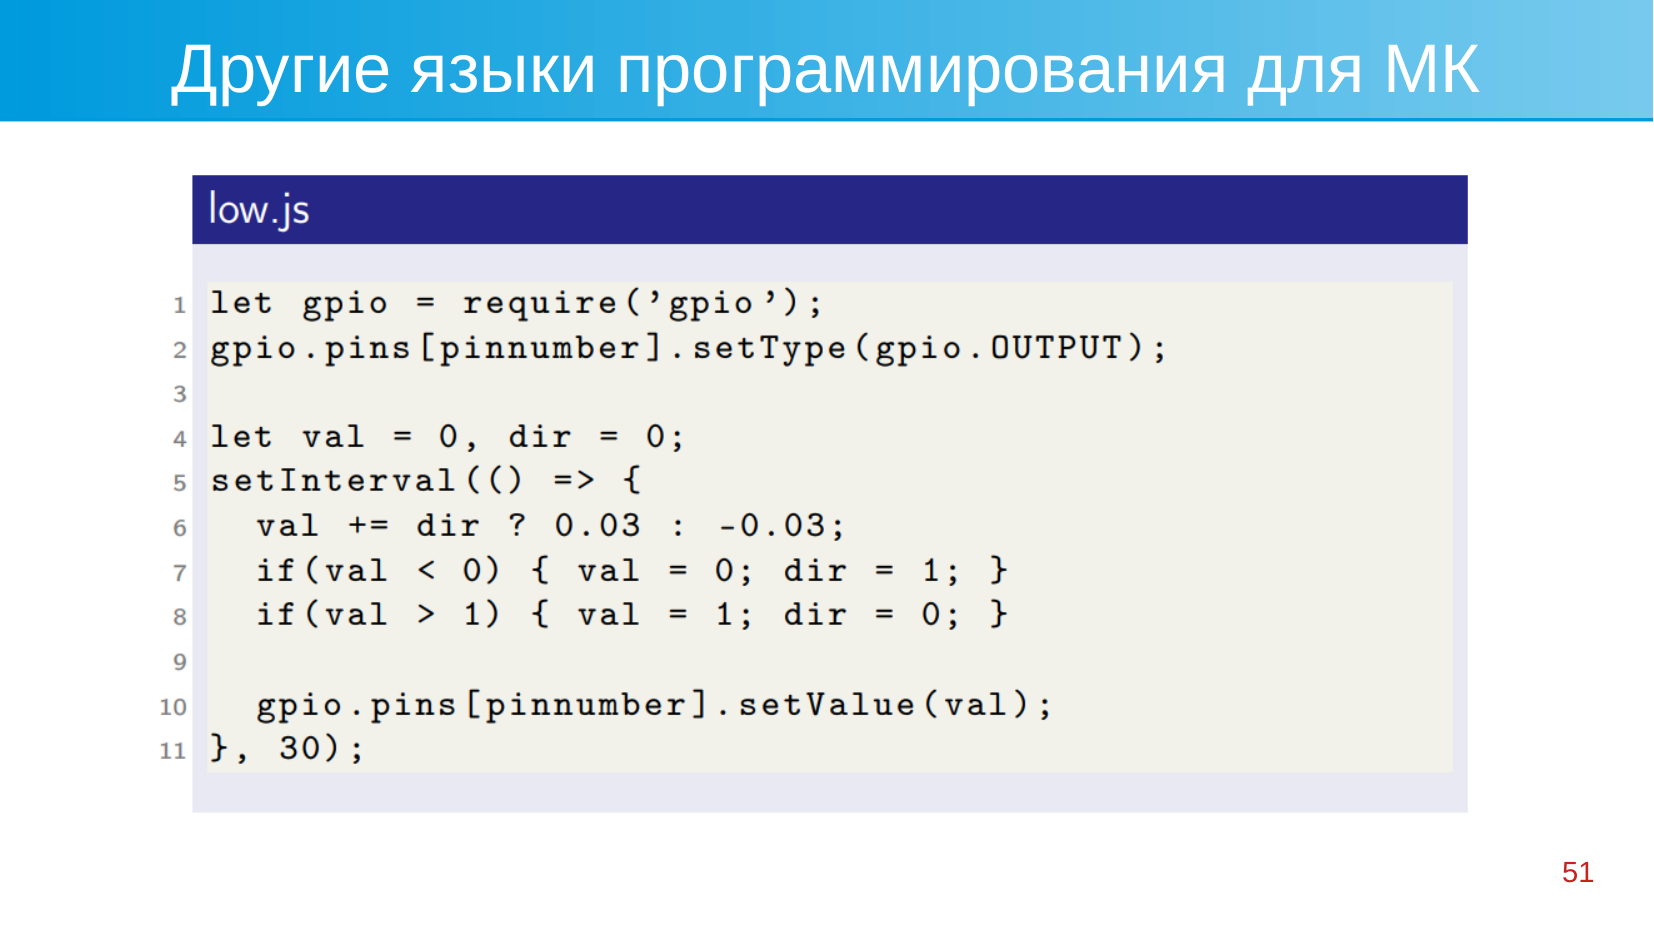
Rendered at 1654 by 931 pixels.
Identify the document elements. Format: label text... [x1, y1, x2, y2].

picture [150, 149, 1498, 834]
title Другие языки программирования для МК [59, 29, 1595, 108]
